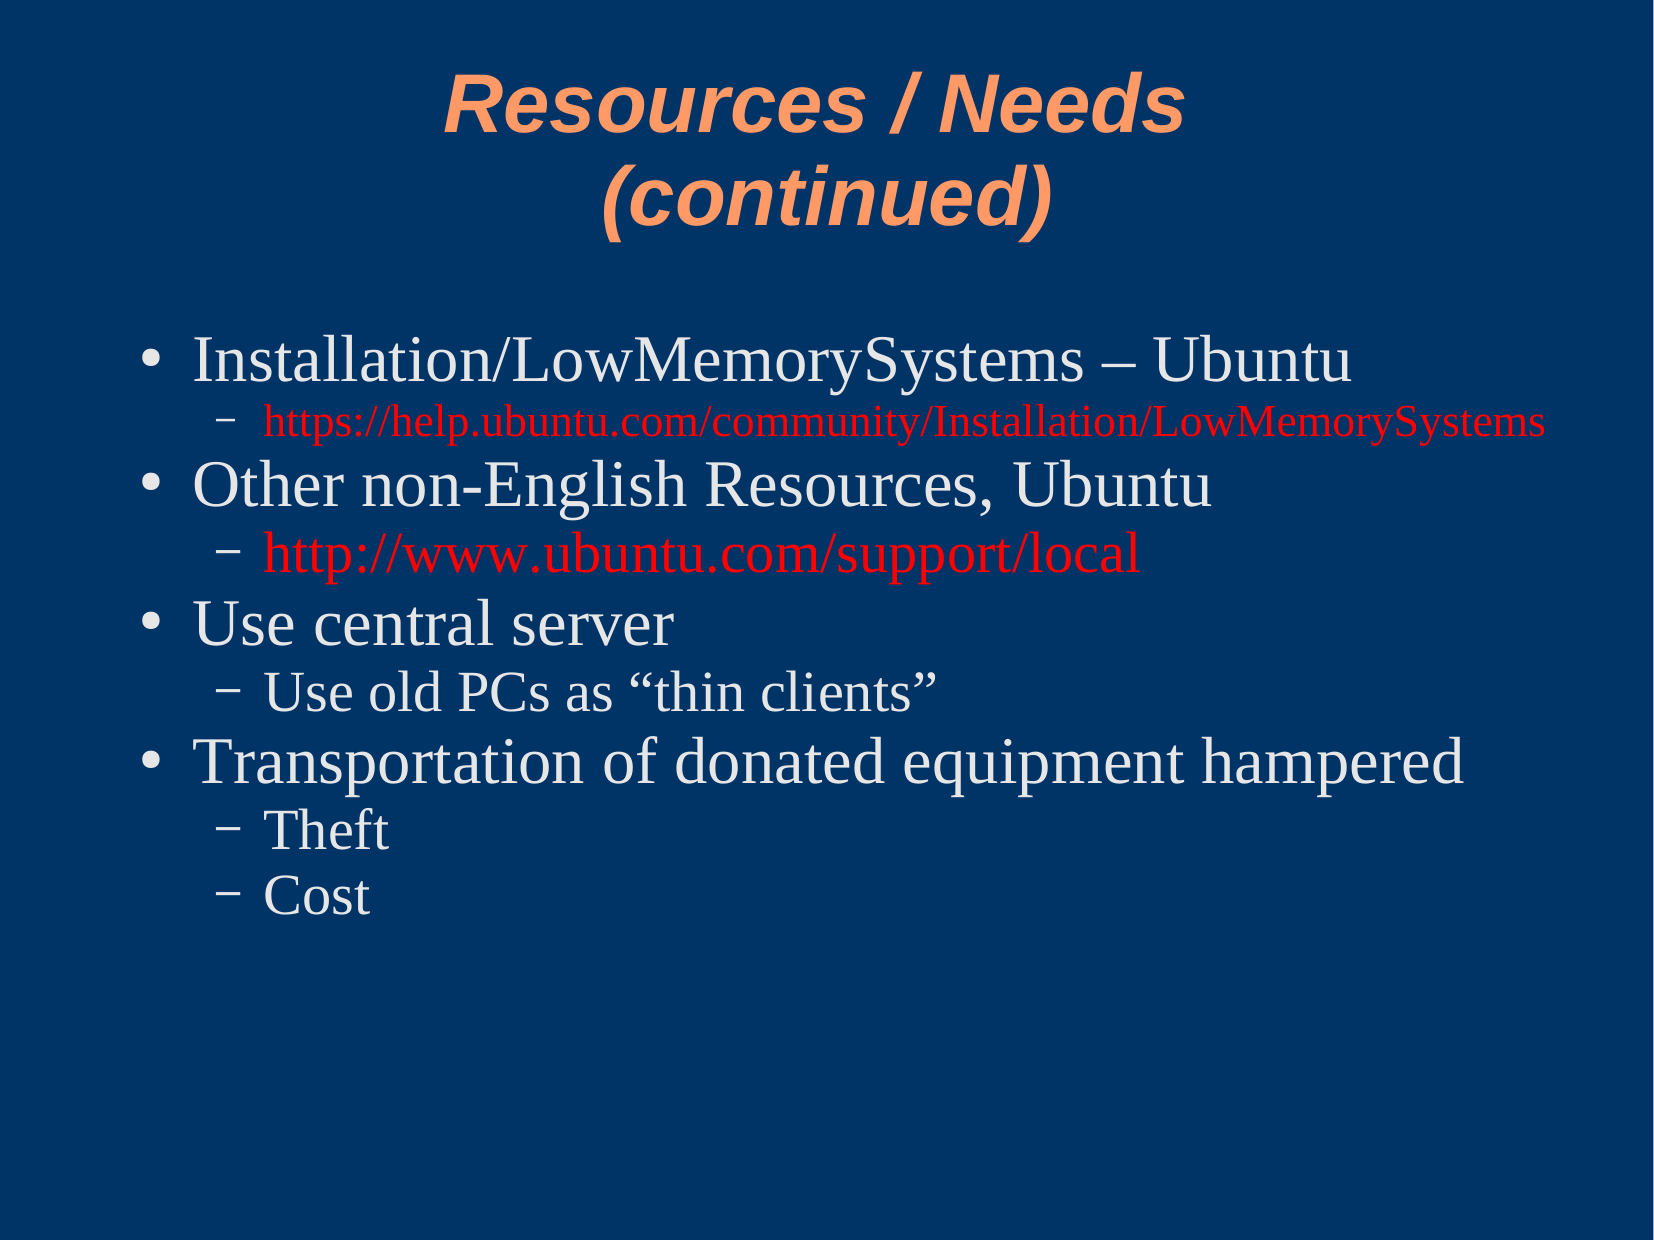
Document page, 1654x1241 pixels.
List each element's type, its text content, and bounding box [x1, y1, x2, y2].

title Resources / Needs (continued) [121, 24, 1534, 276]
list Installation/LowMemorySystems – Ubuntu https://help.ubuntu.com/community/Installation/LowMemorySystems Other non-English Resources, Ubuntu http://www.ubuntu.com/support/local Use central server Use old PCs as “thin clients” Transportation of donated equipment hampered Theft Cost [121, 322, 1561, 1118]
